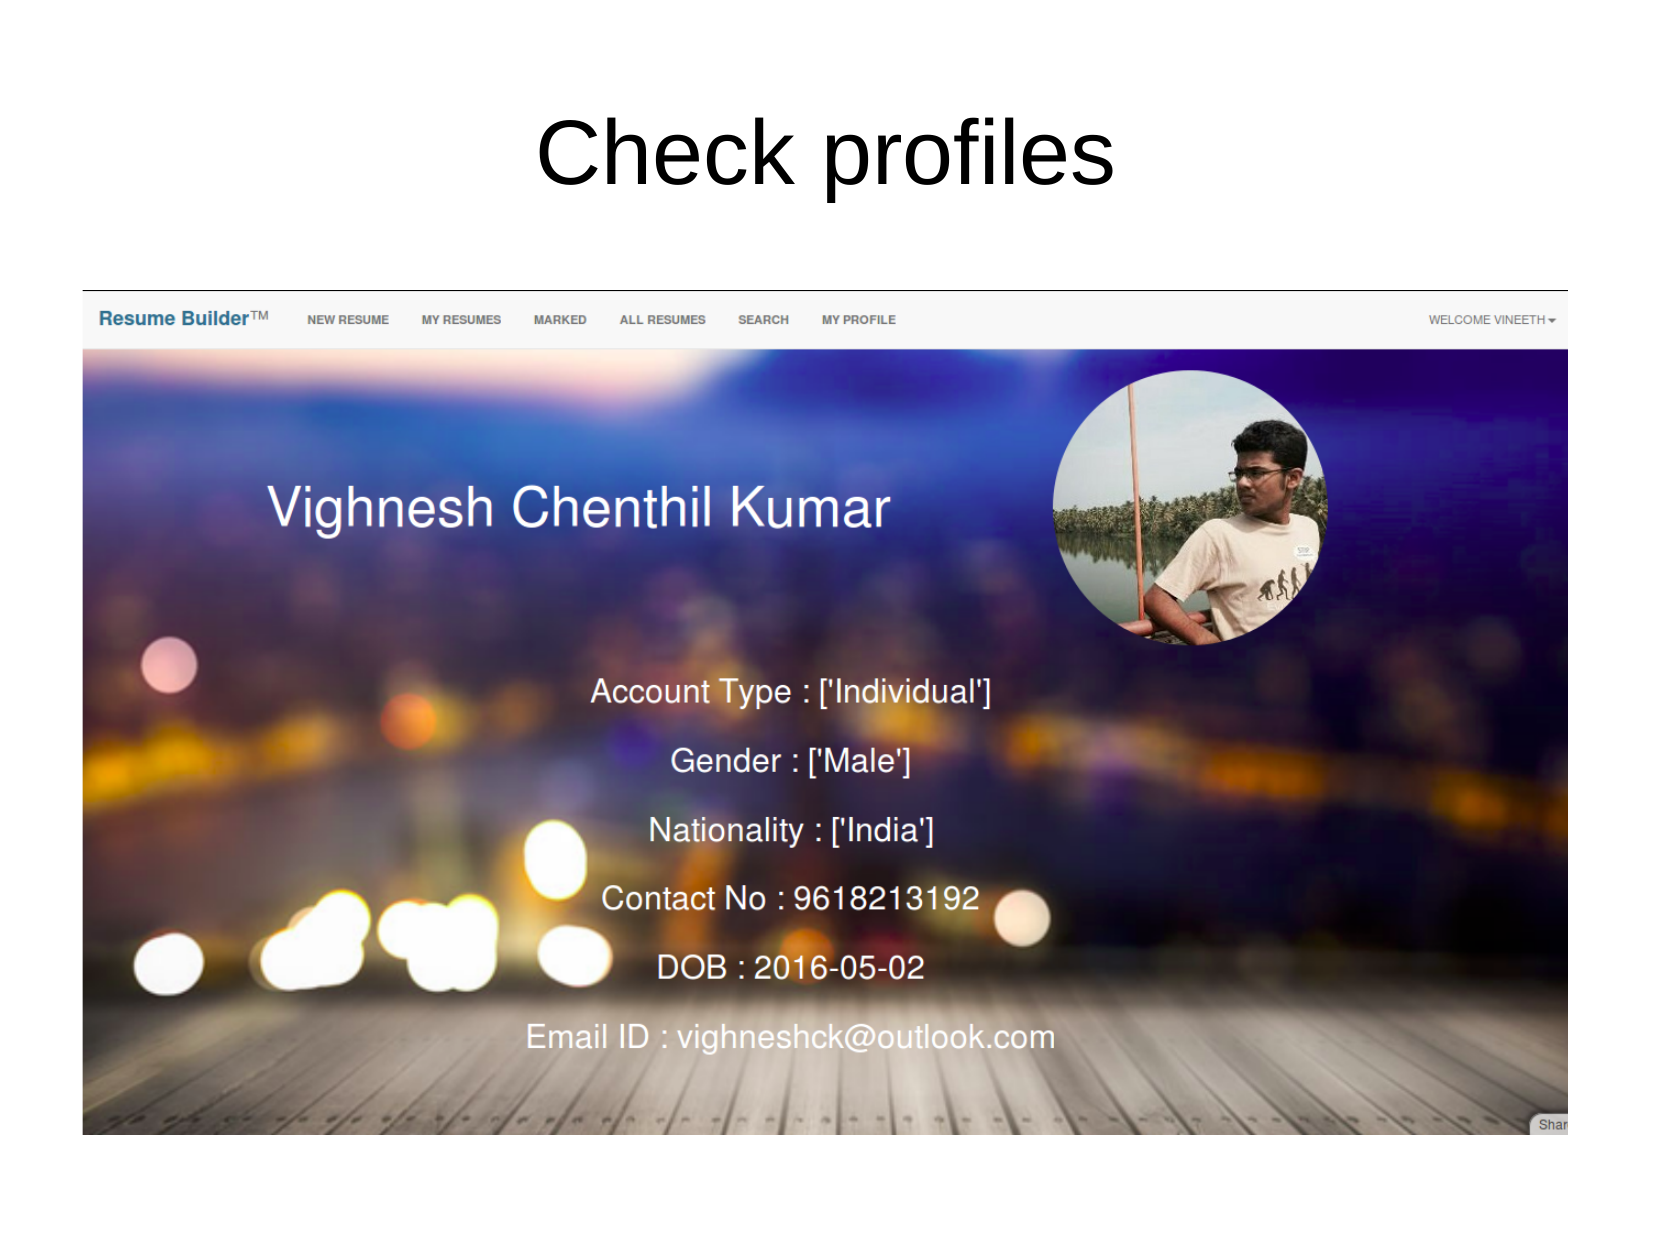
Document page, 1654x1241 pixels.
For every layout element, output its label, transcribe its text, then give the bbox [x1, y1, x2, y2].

title Check profiles [82, 49, 1571, 257]
picture [82, 290, 1568, 1135]
